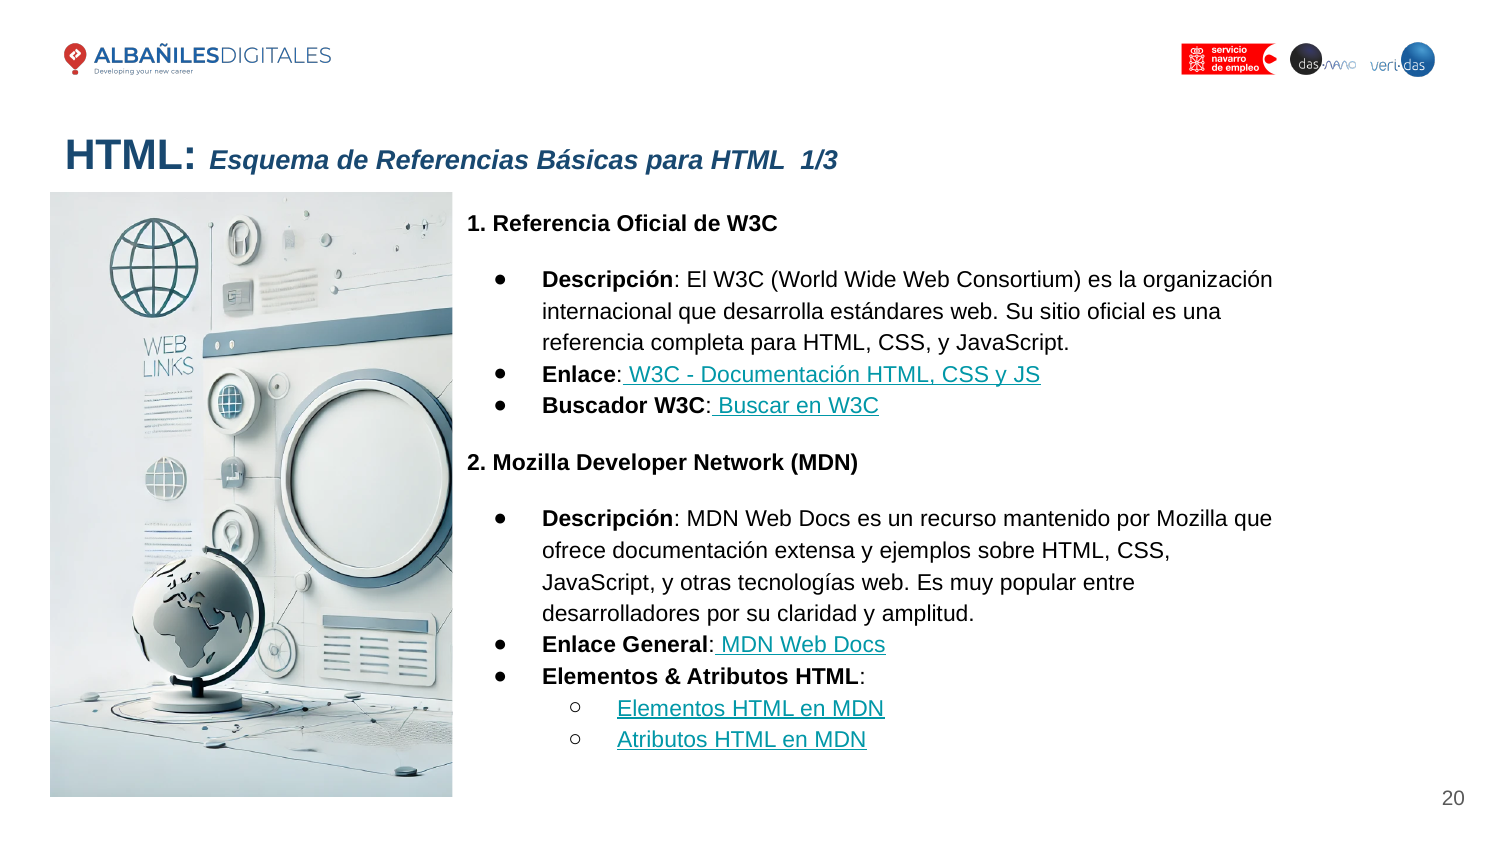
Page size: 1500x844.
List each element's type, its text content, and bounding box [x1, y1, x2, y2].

picture [1370, 42, 1435, 77]
picture [64, 43, 332, 75]
picture [1181, 43, 1277, 75]
text_box 1. Referencia Oficial de W3C Descripción: El W3C (World Wide Web Consortium) es la organización internacional que desarrolla estándares web. Su sitio oficial es una referencia completa para HTML, CSS, y JavaScript. Enlace: W3C - Documentación HTML, CSS y JS Buscador W3C: Buscar en W3C 2. Mozilla Developer Network (MDN) Descripción: MDN Web Docs es un recurso mantenido por Mozilla que ofrece documentación extensa y ejemplos sobre HTML, CSS, JavaScript, y otras tecnologías web. Es muy popular entre desarrolladores por su claridad y amplitud. Enlace General: MDN Web Docs Elementos & Atributos HTML: Elementos HTML en MDN Atributos HTML en MDN [452, 189, 1298, 768]
slide_number <number> [1389, 764, 1480, 830]
text_box HTML: Esquema de Referencias Básicas para HTML 1/3 [64, 116, 974, 178]
picture [1290, 43, 1356, 75]
picture [50, 192, 453, 797]
